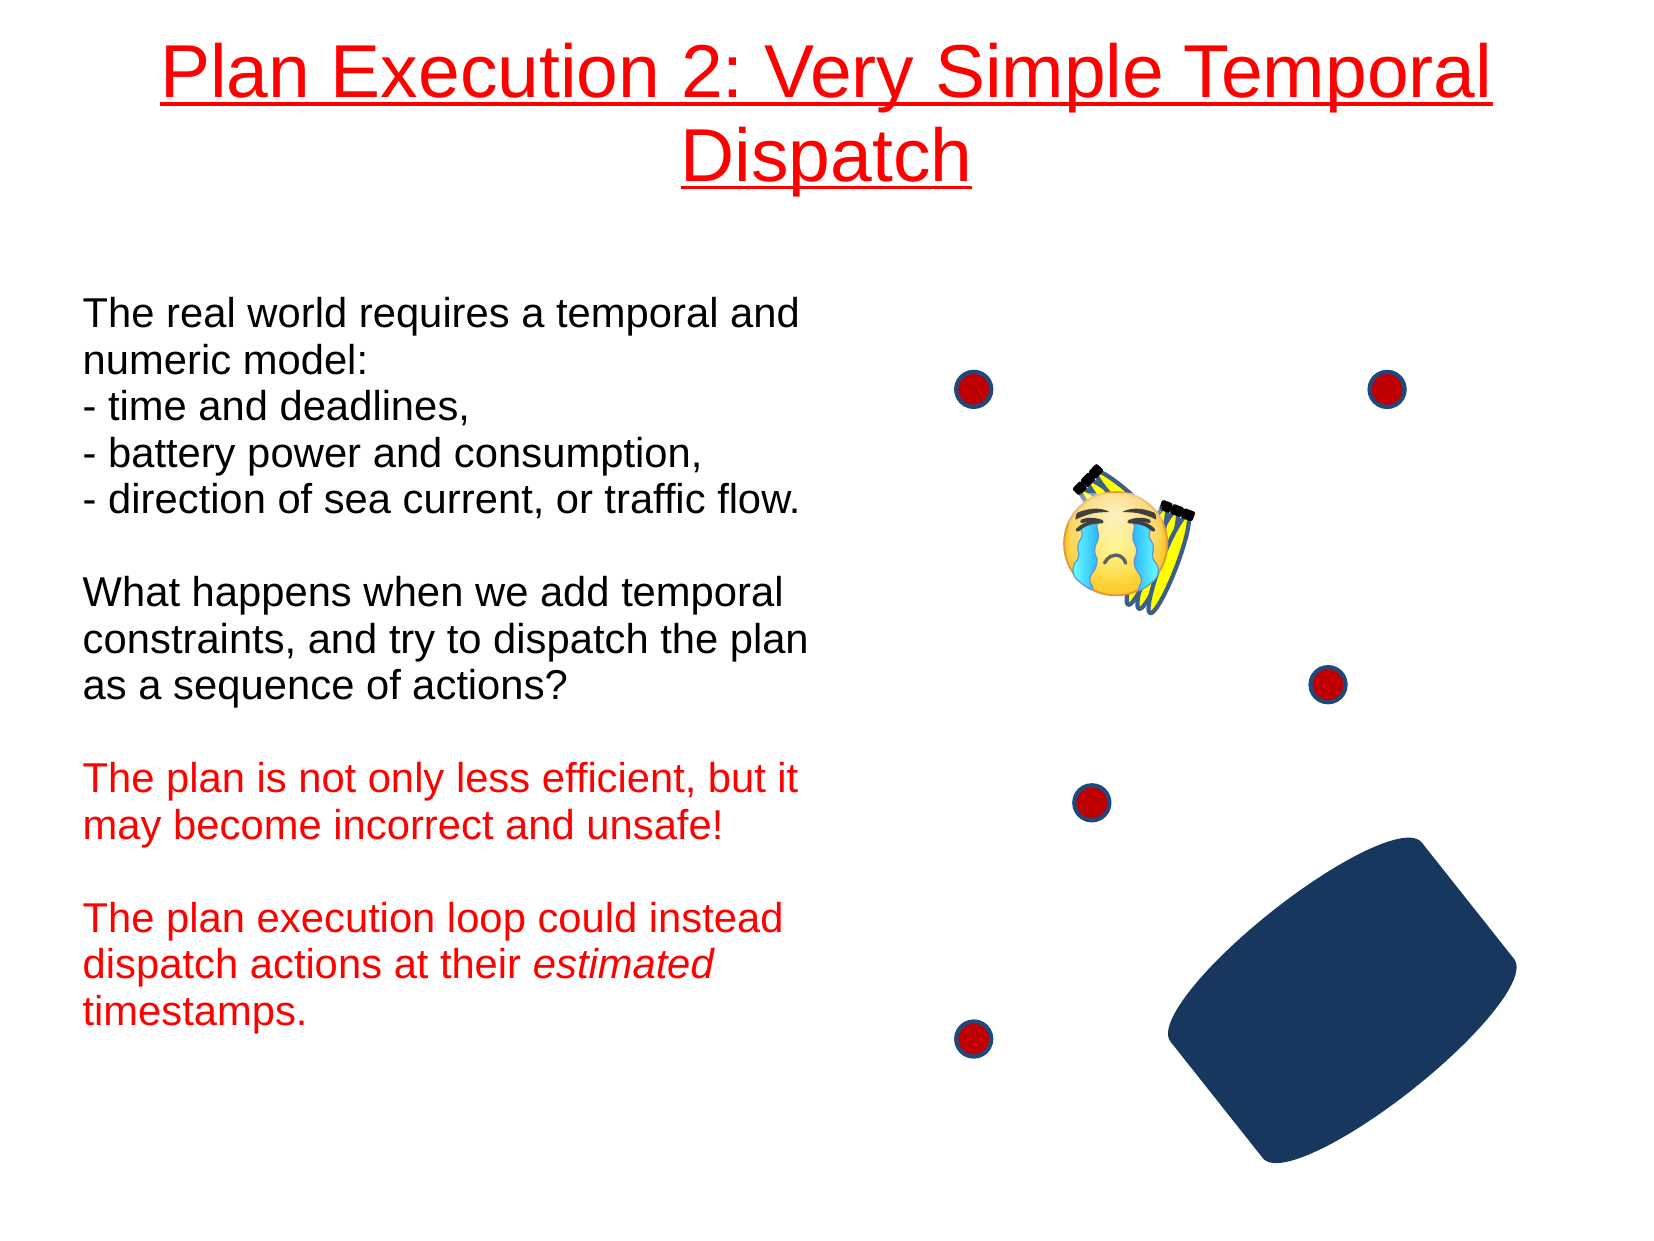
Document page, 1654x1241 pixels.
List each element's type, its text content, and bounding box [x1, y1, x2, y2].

text_box [1170, 839, 1515, 1161]
text_box [956, 1021, 992, 1057]
text_box [1148, 606, 1158, 614]
subtitle The real world requires a temporal and numeric model: - time and deadlines, - battery power and consumption, - direction of sea current, or traffic flow. What happens when we add temporal constraints, and try to dispatch the plan as a sequence of actions? The plan is not only less efficient, but it may become incorrect and unsafe! The plan execution loop could instead dispatch actions at their estimated timestamps. [82, 290, 827, 1043]
text_box [1082, 474, 1096, 482]
text_box [956, 371, 992, 407]
text_box [1074, 785, 1110, 821]
text_box [1091, 466, 1117, 482]
text_box [1310, 667, 1346, 703]
title Plan Execution 2: Very Simple Temporal Dispatch [82, 29, 1571, 198]
picture [1054, 482, 1178, 606]
text_box [1369, 371, 1405, 408]
text_box [1178, 510, 1193, 563]
